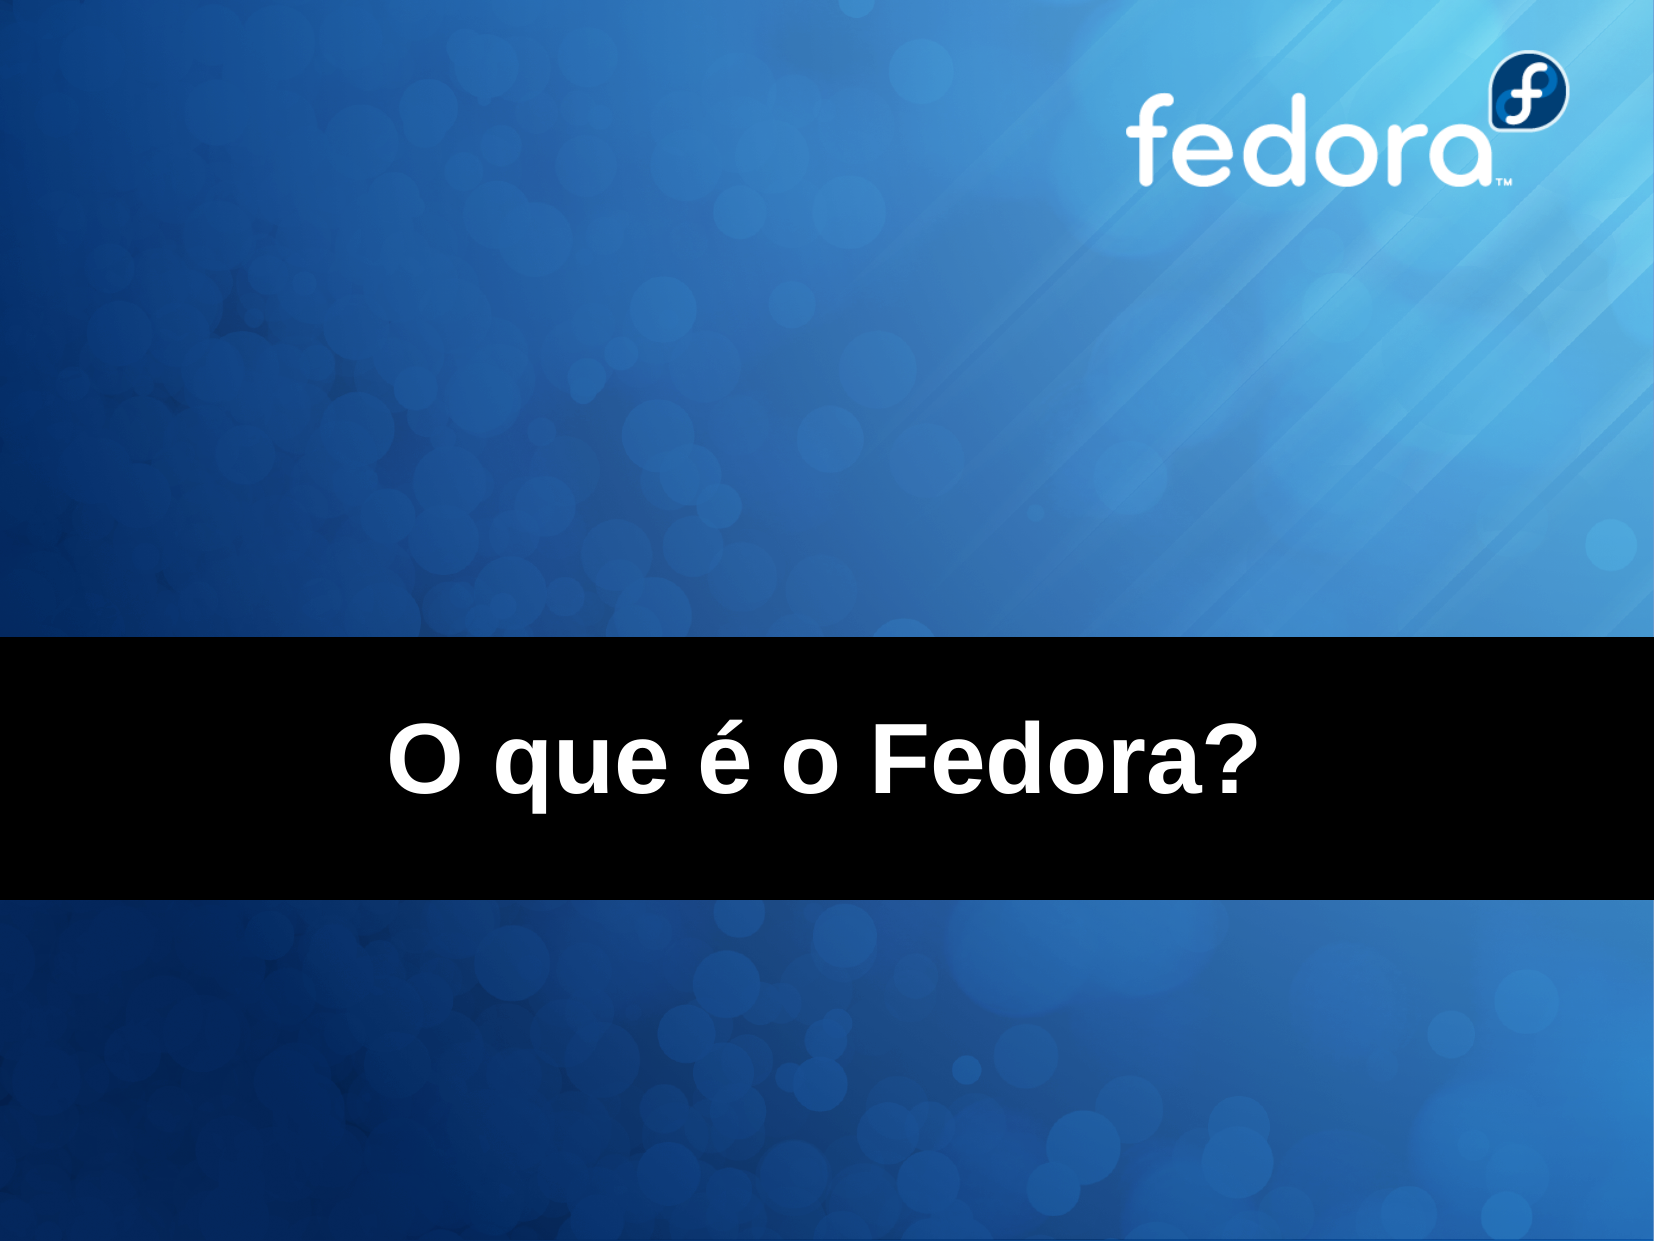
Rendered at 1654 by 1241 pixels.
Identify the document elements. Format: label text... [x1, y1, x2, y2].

text_box [0, 637, 1654, 900]
picture [0, 900, 1654, 1241]
title O que é o Fedora? [37, 655, 1614, 863]
picture [0, 0, 1654, 637]
